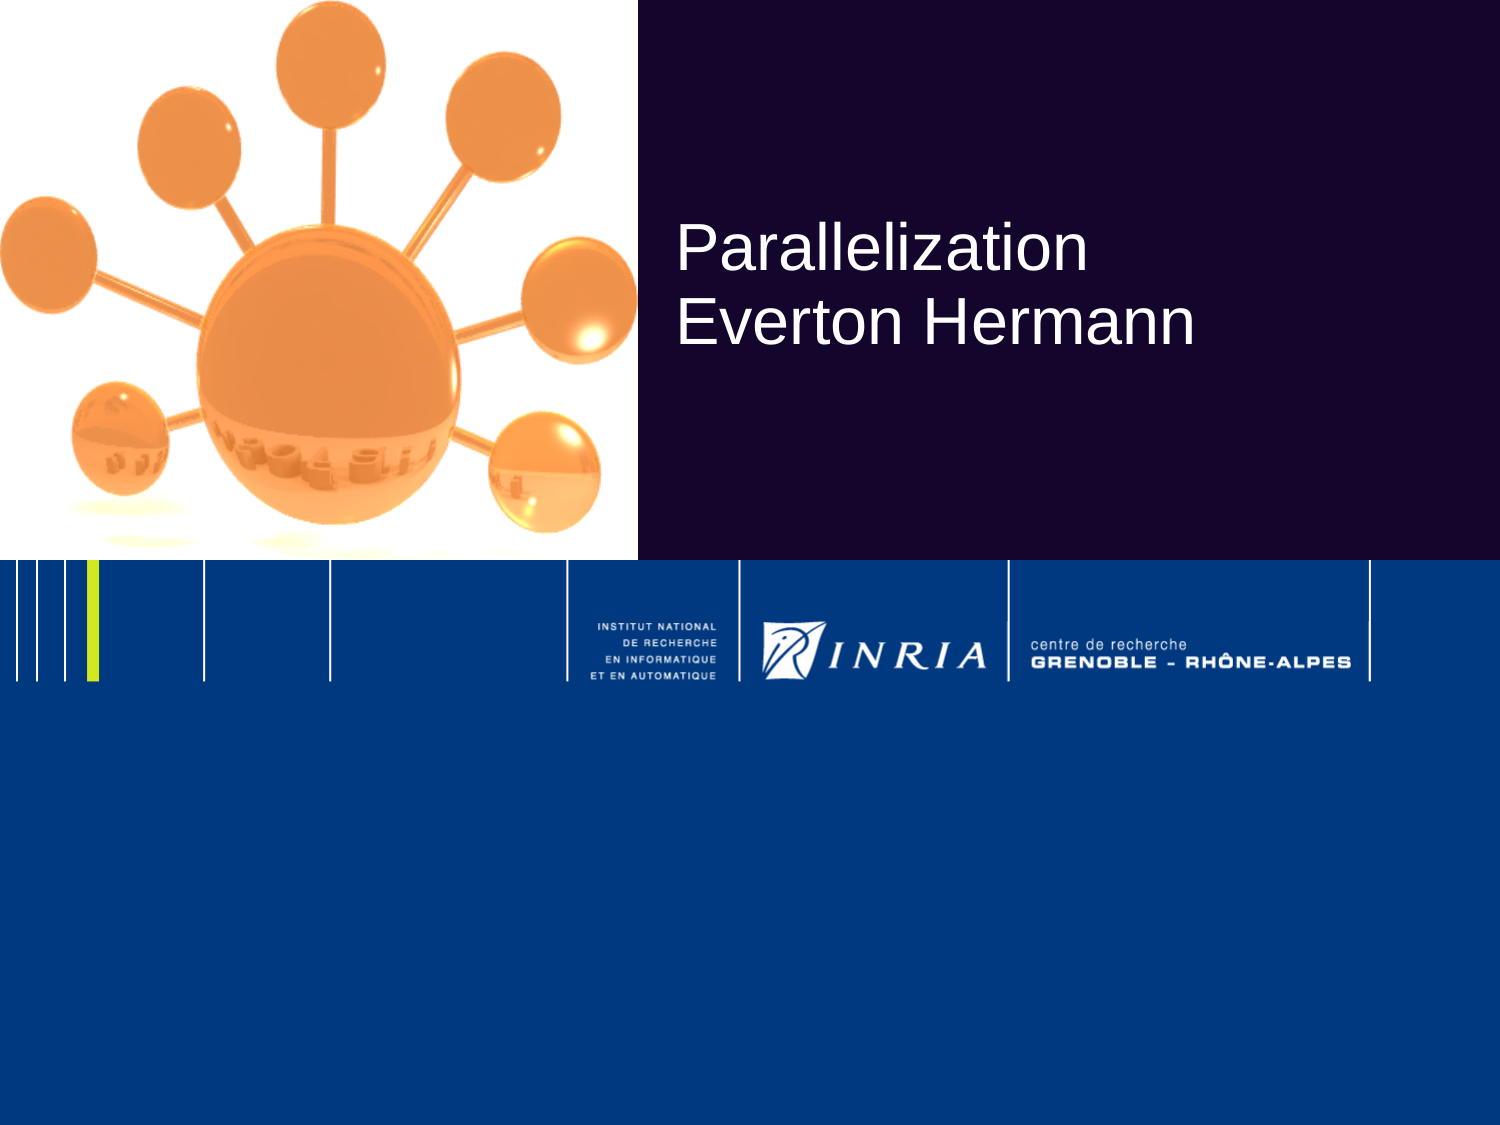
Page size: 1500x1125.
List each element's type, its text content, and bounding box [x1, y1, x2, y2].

picture [0, 0, 1500, 1125]
title Parallelization Everton Hermann [675, 41, 1426, 528]
